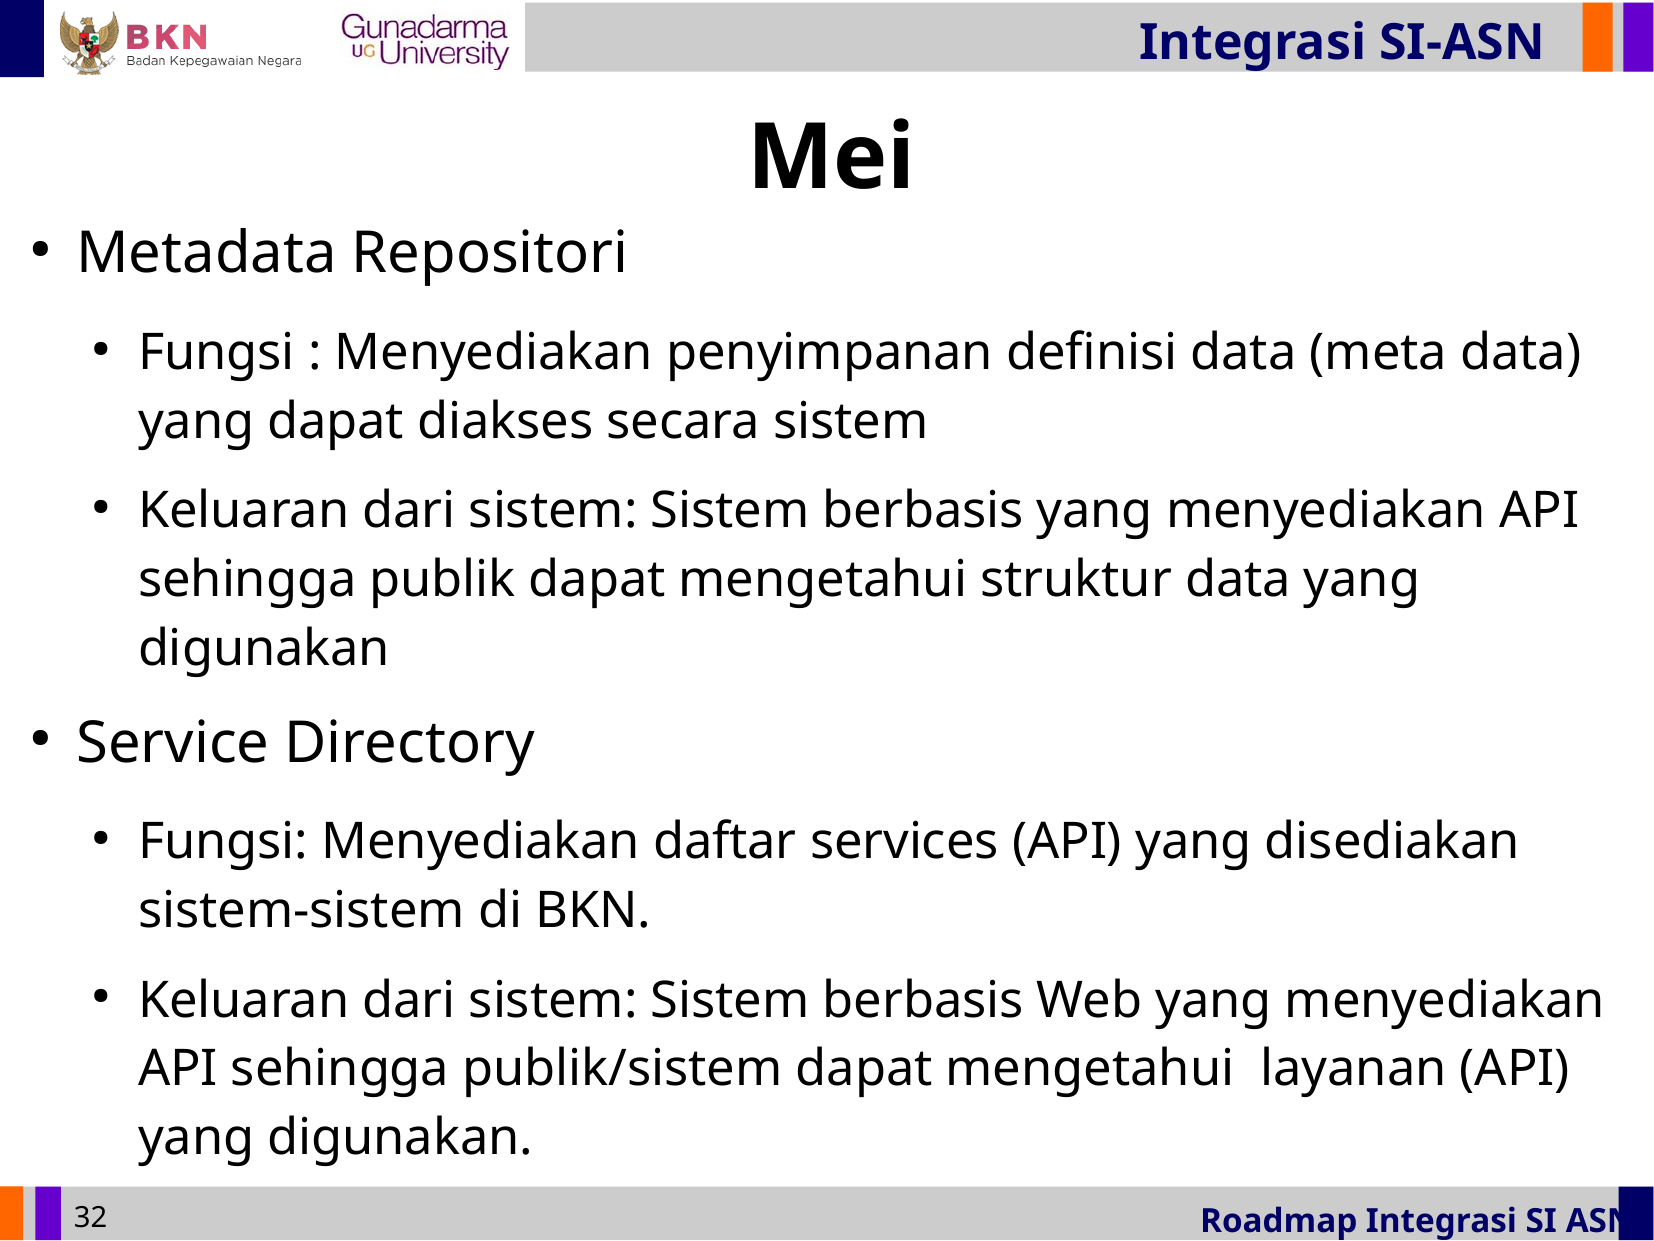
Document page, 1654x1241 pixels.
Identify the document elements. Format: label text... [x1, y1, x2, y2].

picture [340, 0, 510, 70]
picture [60, 11, 301, 75]
list Metadata Repositori Fungsi : Menyediakan penyimpanan definisi data (meta data) yang dapat diakses secara sistem Keluaran dari sistem: Sistem berbasis yang menyediakan API sehingga publik dapat mengetahui struktur data yang digunakan Service Directory Fungsi: Menyediakan daftar services (API) yang disediakan sistem-sistem di BKN. Keluaran dari sistem: Sistem berbasis Web yang menyediakan API sehingga publik/sistem dapat mengetahui layanan (API) yang digunakan. [14, 210, 1630, 1171]
title Mei [75, 90, 1588, 210]
